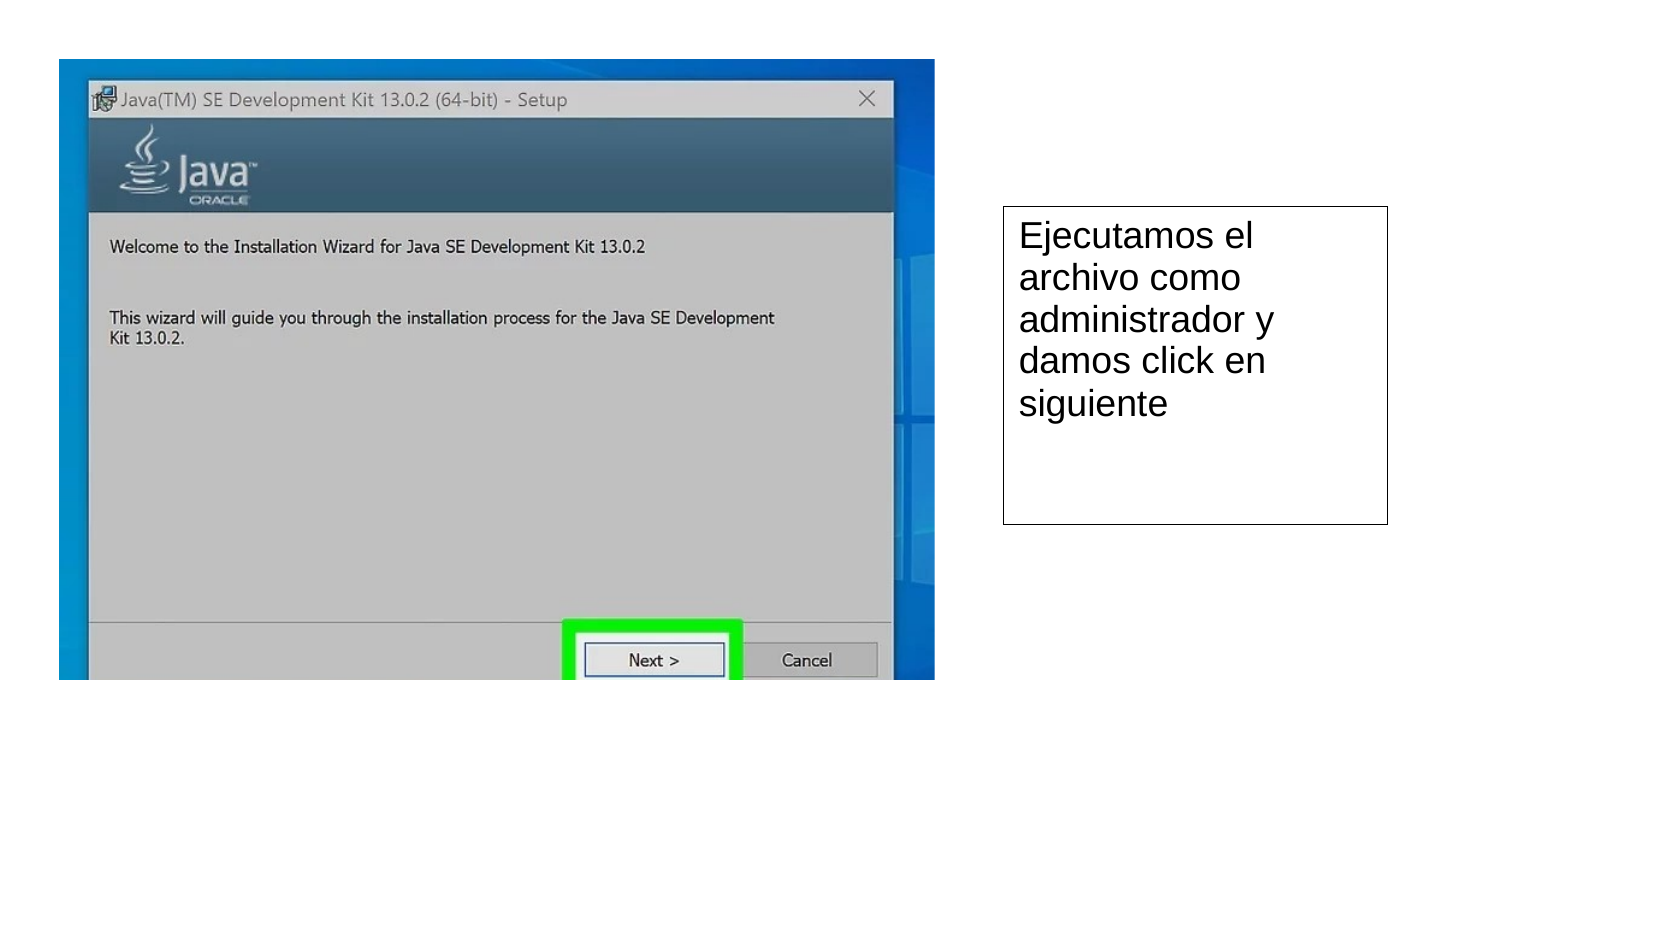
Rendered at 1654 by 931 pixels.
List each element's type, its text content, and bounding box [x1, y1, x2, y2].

picture [82, 59, 935, 680]
text_box Ejecutamos el archivo como administrador y damos click en siguiente [1003, 206, 1388, 525]
picture [127, 69, 154, 73]
